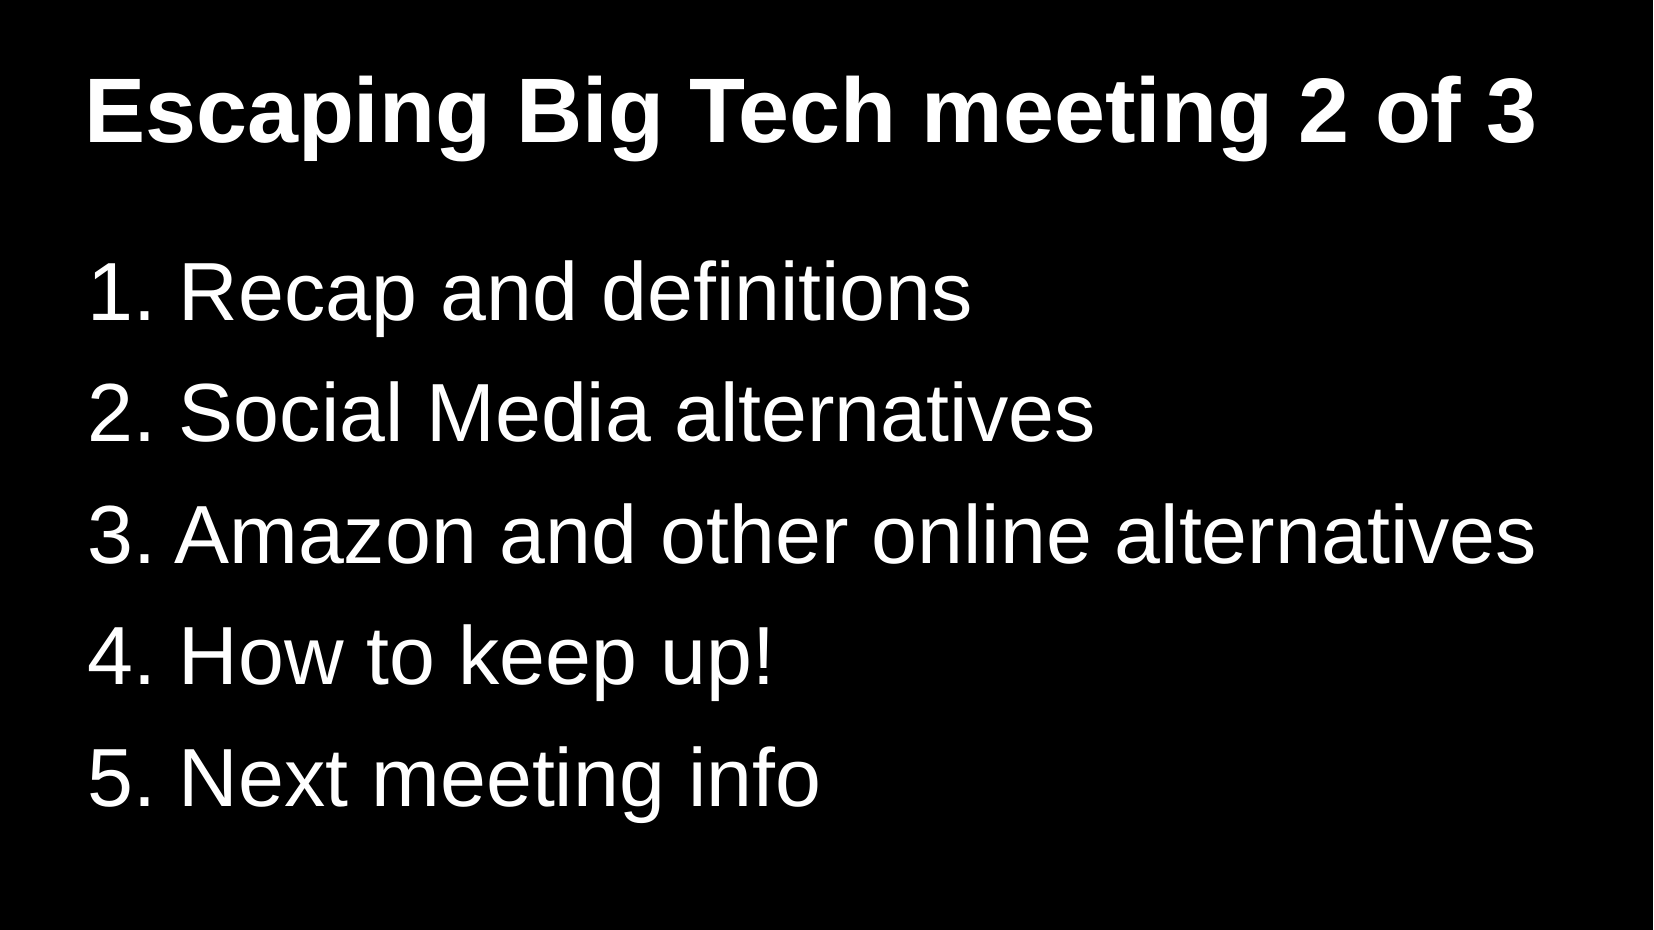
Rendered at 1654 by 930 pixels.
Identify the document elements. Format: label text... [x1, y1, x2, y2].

title Escaping Big Tech meeting 2 of 3 [84, 56, 1561, 166]
list 1. Recap and definitions 2. Social Media alternatives 3. Amazon and other online alternatives 4. How to keep up! 5. Next meeting info [87, 124, 1573, 830]
